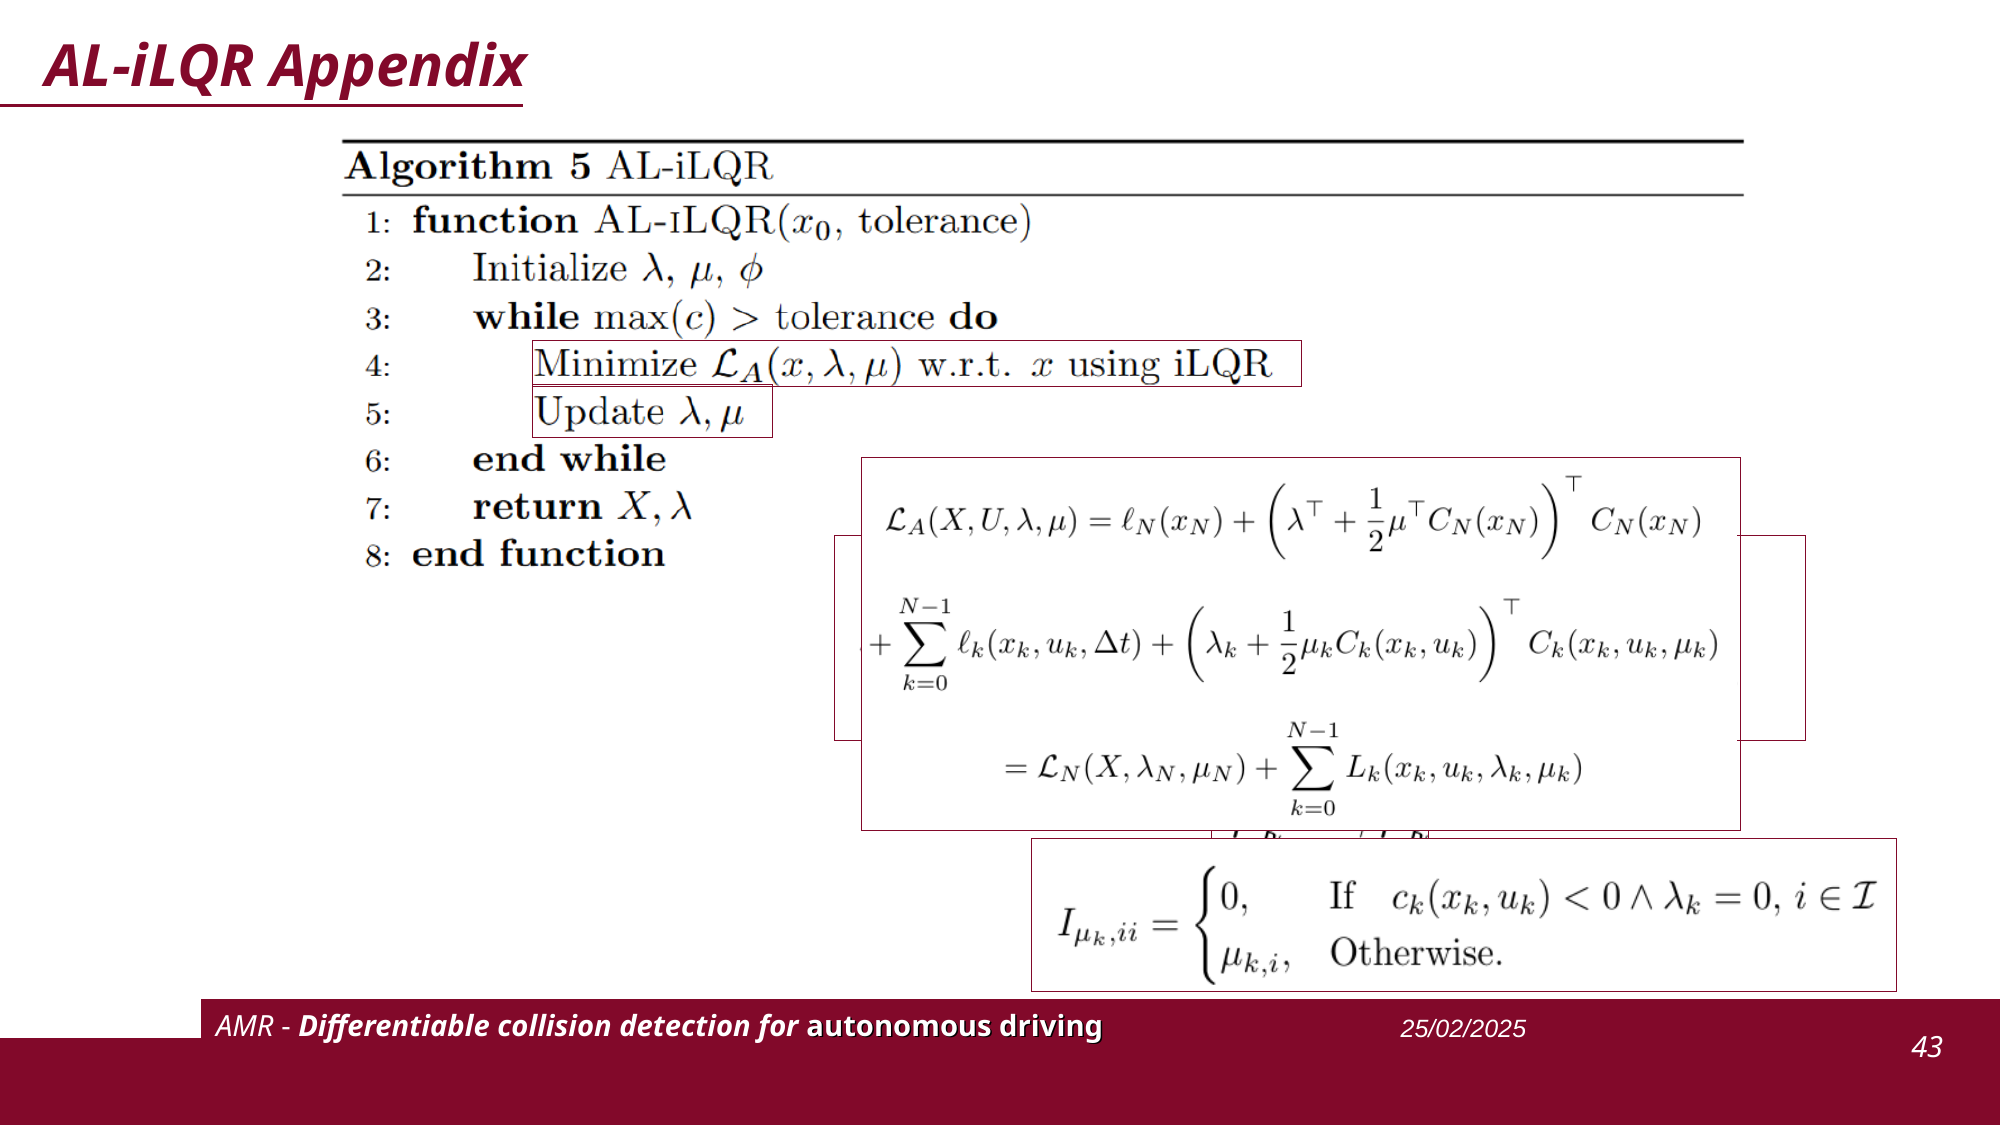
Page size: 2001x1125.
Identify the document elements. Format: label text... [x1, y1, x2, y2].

text_box 43 [1896, 1020, 1966, 1072]
picture [1031, 831, 1897, 992]
text_box AMR - Differentiable collision detection for autonomous driving [201, 999, 1202, 1051]
text_box 25/02/2025 [1385, 1004, 1589, 1050]
picture [326, 106, 1805, 830]
text_box AL-iLQR Appendix [30, 20, 1133, 107]
text_box [0, 999, 2000, 1125]
